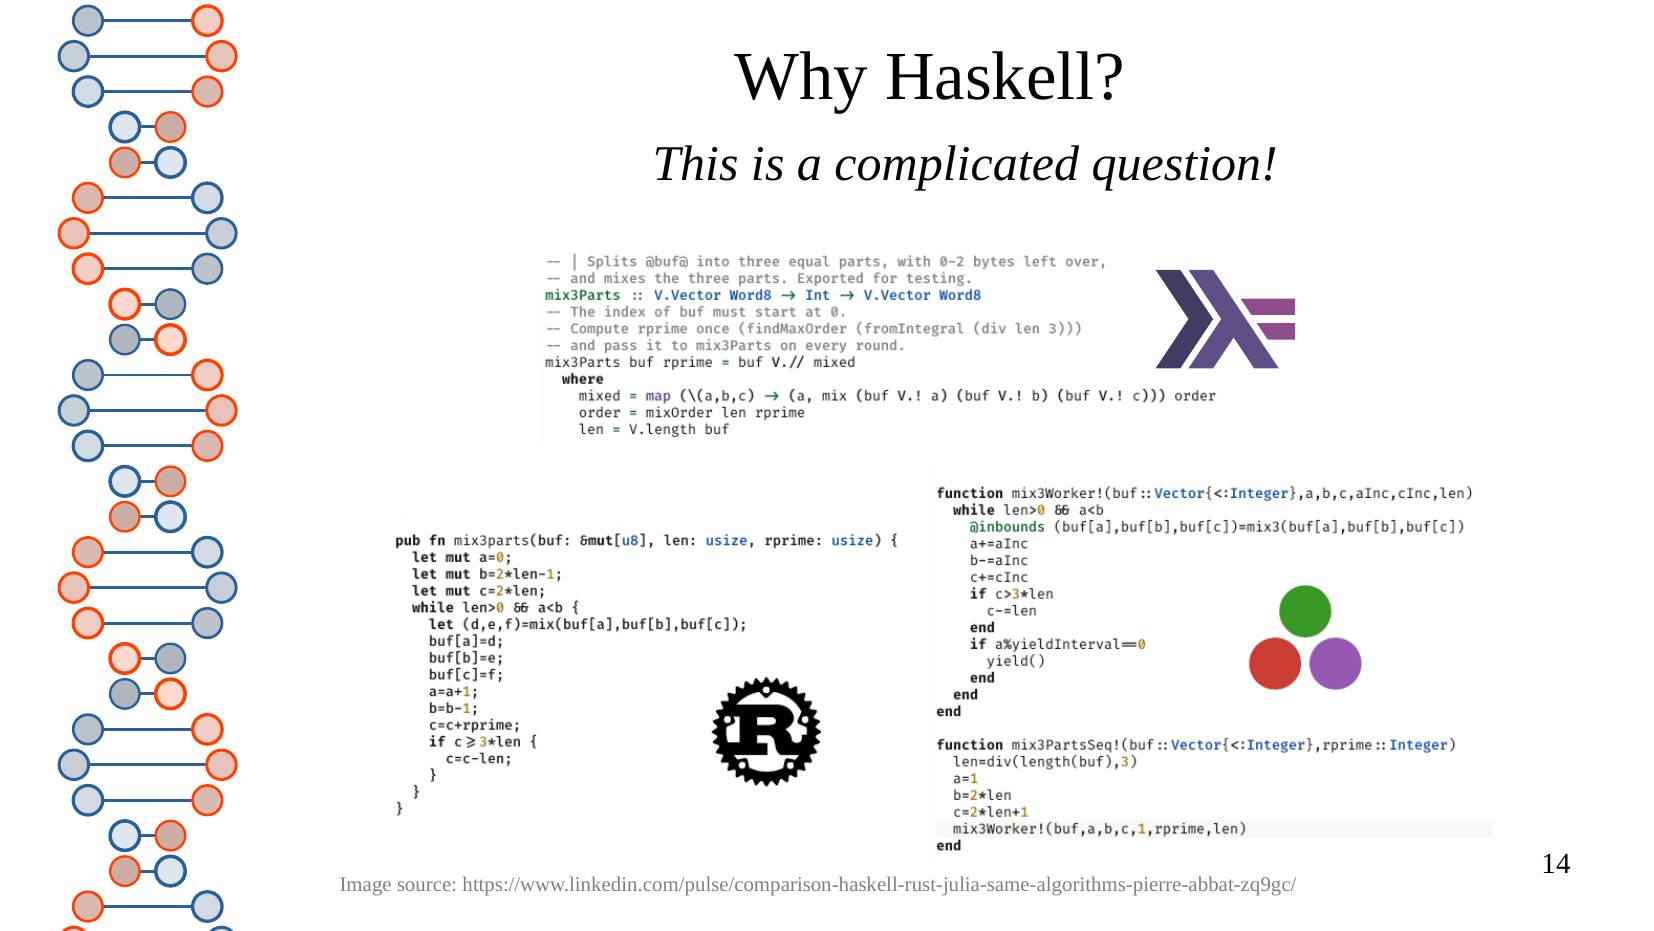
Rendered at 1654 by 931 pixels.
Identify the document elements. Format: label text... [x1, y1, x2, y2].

list This is a complicated question! [265, 135, 1595, 207]
picture [368, 208, 1536, 886]
text_box Image source: https://www.linkedin.com/pulse/comparison-haskell-rust-julia-same-algorithms-pierre-abbat-zq9gc/ [324, 865, 1359, 931]
title Why Haskell? [265, 35, 1595, 119]
